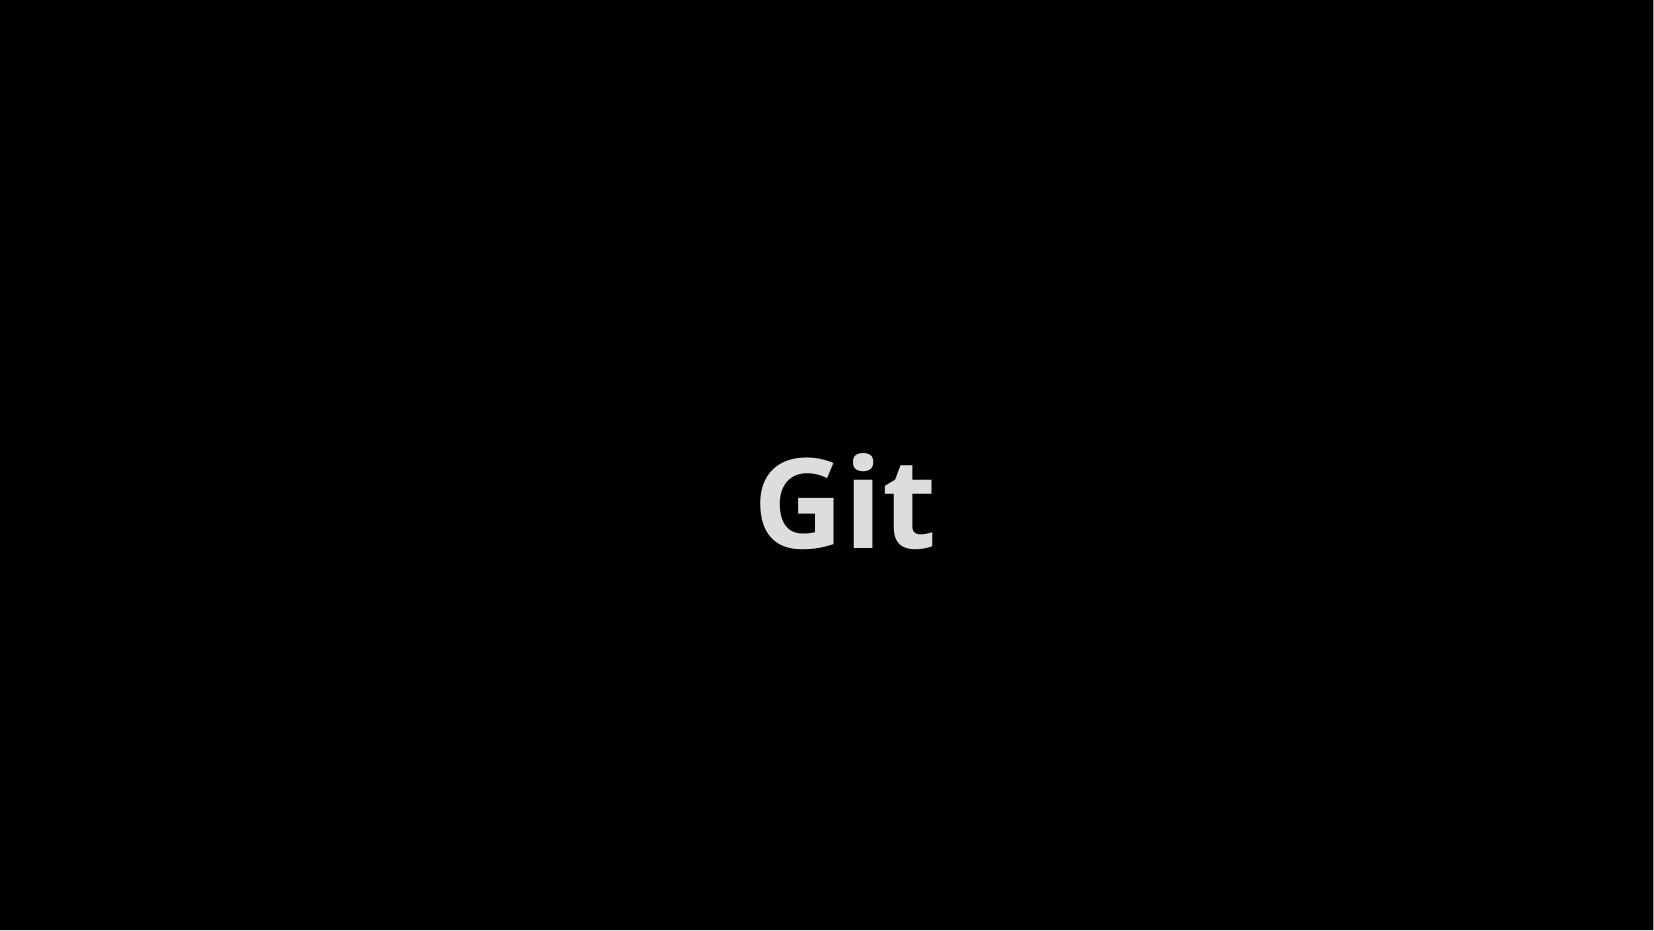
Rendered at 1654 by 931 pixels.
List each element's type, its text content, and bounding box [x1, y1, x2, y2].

text_box [0, 0, 1654, 931]
text_box Git [439, 407, 1252, 673]
